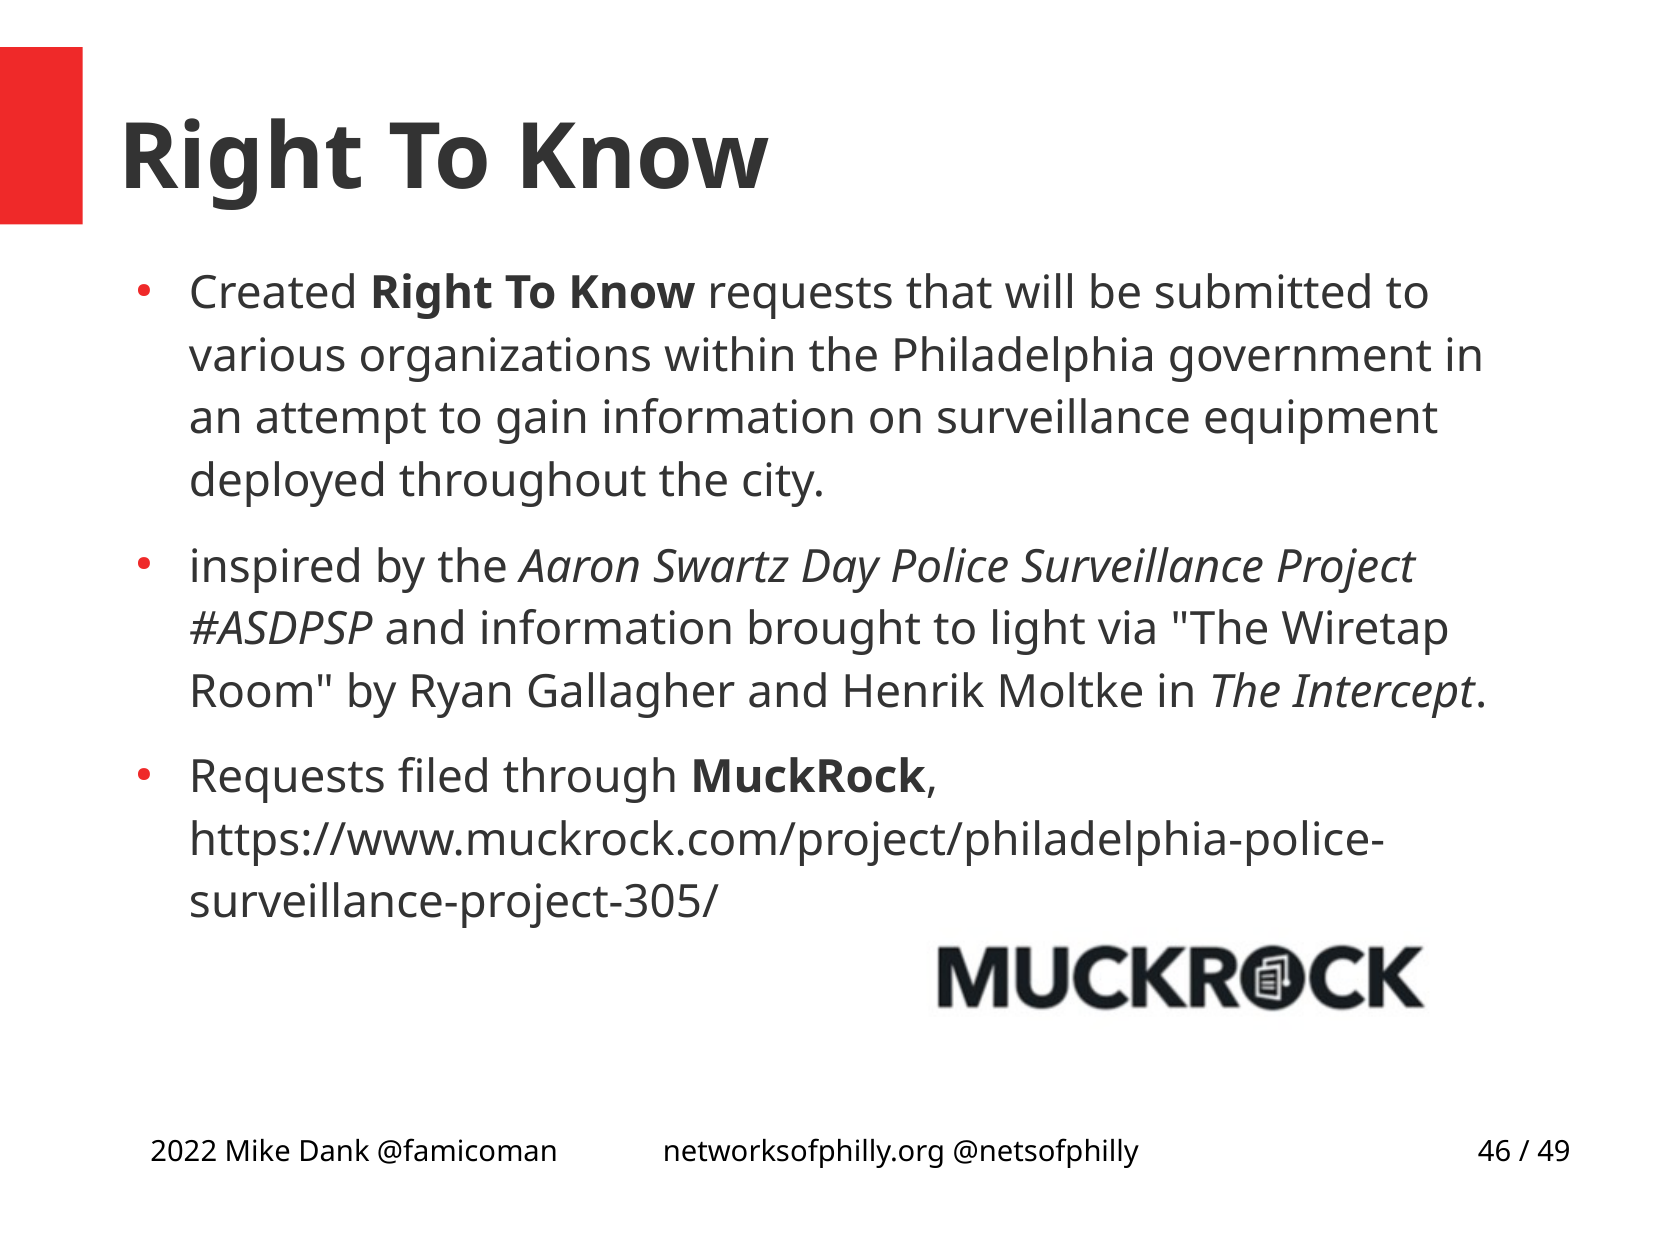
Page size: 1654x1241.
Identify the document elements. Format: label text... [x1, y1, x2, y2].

list Created Right To Know requests that will be submitted to various organizations within the Philadelphia government in an attempt to gain information on surveillance equipment deployed throughout the city. inspired by the Aaron Swartz Day Police Surveillance Project #ASDPSP and information brought to light via "The Wiretap Room" by Ryan Gallagher and Henrik Moltke in The Intercept. Requests filed through MuckRock, https://www.muckrock.com/project/philadelphia-police-surveillance-project-305/ [118, 259, 1536, 980]
title Right To Know [118, 49, 1571, 257]
picture [877, 878, 1486, 1081]
